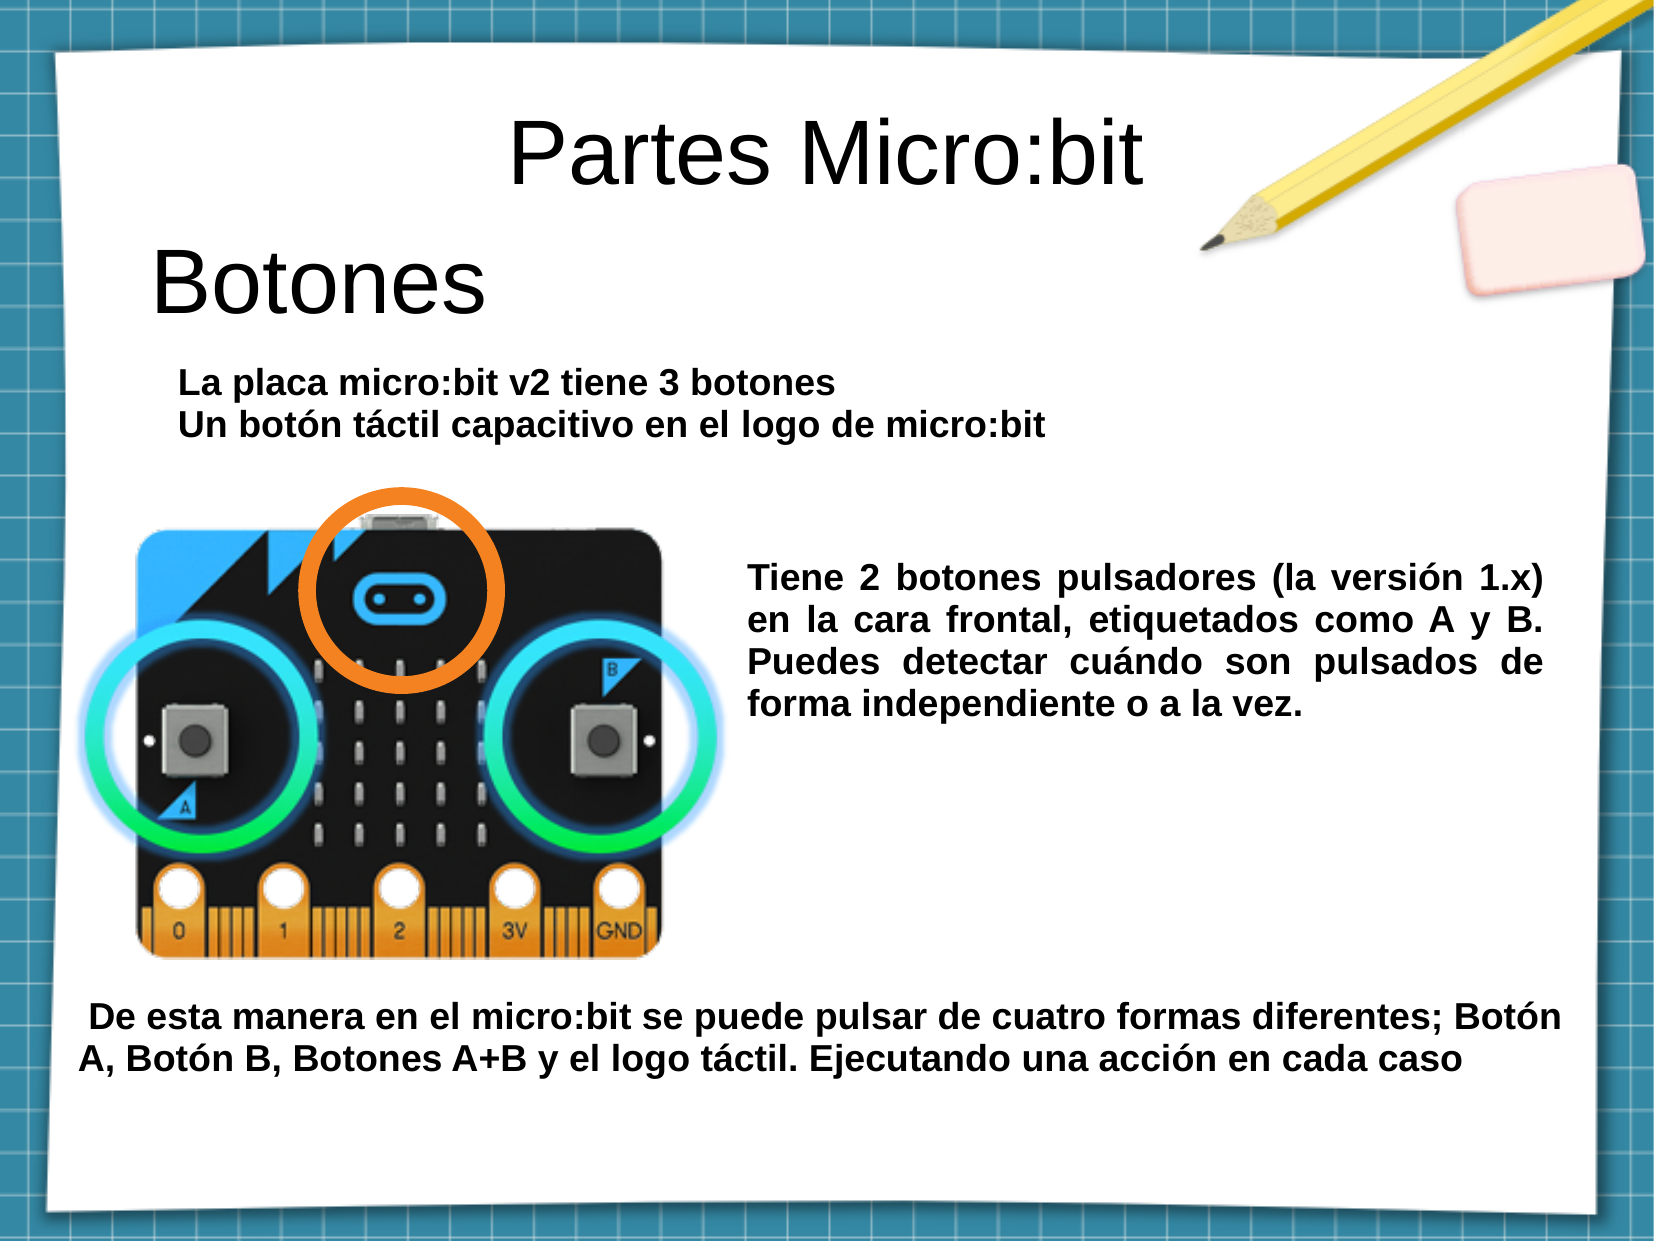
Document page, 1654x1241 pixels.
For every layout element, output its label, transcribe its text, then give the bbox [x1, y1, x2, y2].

picture [0, 0, 1654, 1241]
title Botones [82, 215, 556, 349]
text_box Tiene 2 botones pulsadores (la versión 1.x) en la cara frontal, etiquetados como A y B. Puedes detectar cuándo son pulsados de forma independiente o a la vez. [733, 548, 1560, 774]
title Partes Micro:bit [82, 49, 1571, 257]
text_box La placa micro:bit v2 tiene 3 botones Un botón táctil capacitivo en el logo de micro:bit [163, 354, 1548, 454]
text_box De esta manera en el micro:bit se puede pulsar de cuatro formas diferentes; Botón A, Botón B, Botones A+B y el logo táctil. Ejecutando una acción en cada caso [63, 987, 1595, 1087]
